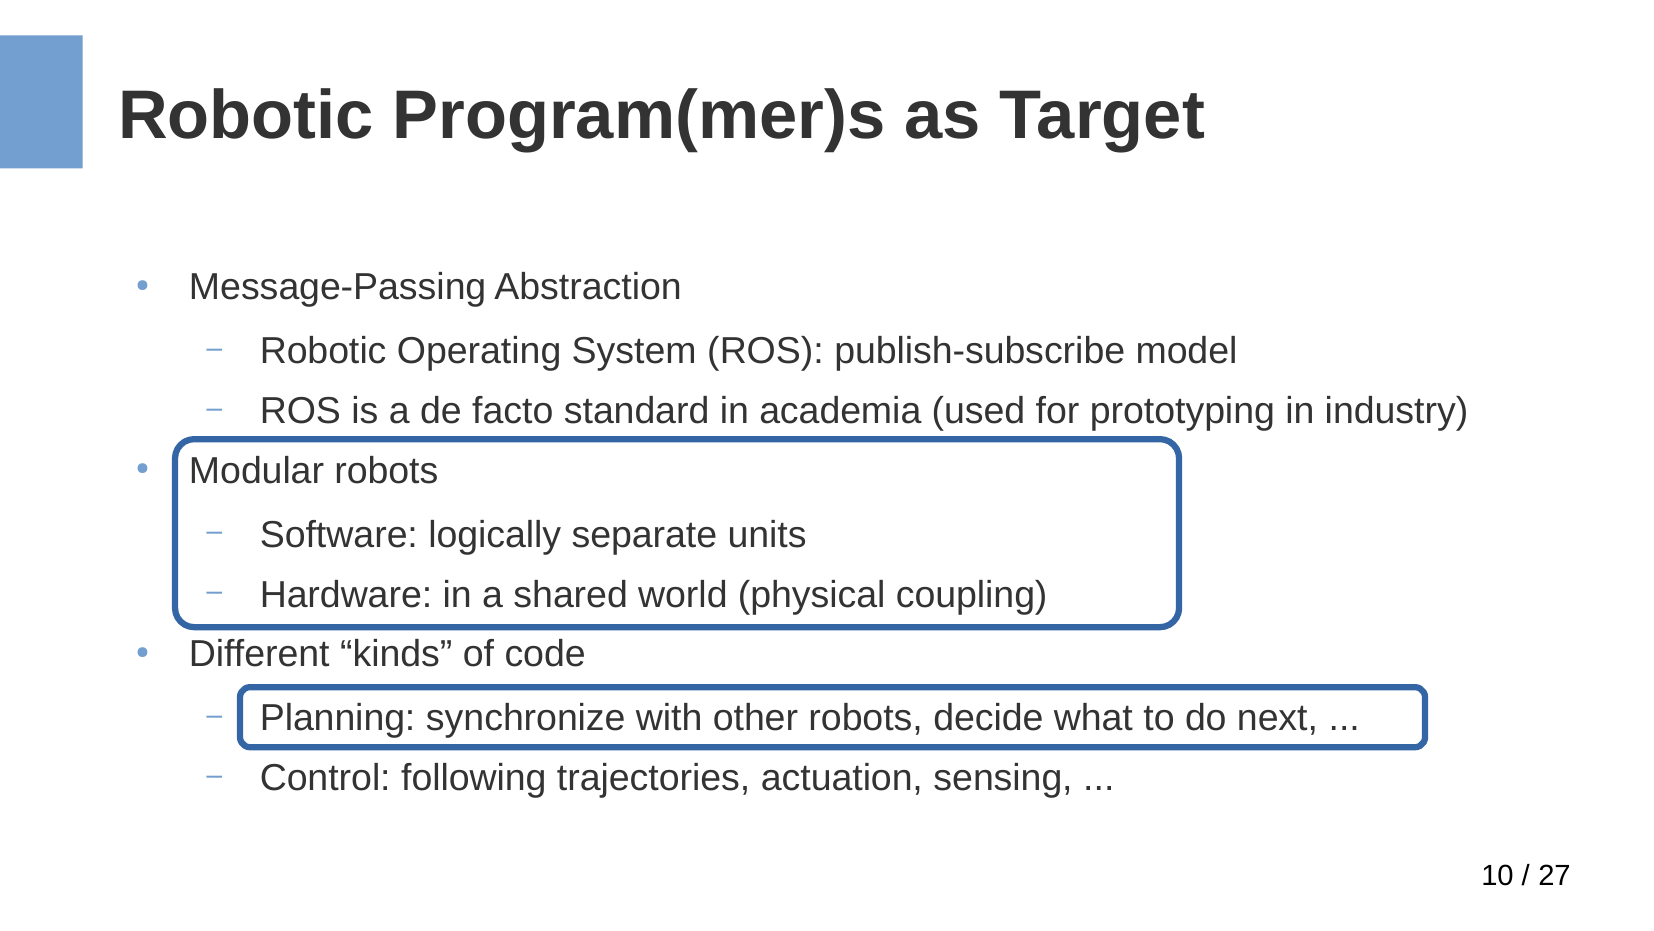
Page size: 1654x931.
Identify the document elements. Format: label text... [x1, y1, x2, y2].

list Message-Passing Abstraction Robotic Operating System (ROS): publish-subscribe model ROS is a de facto standard in academia (used for prototyping in industry) Modular robots Software: logically separate units Hardware: in a shared world (physical coupling) Different “kinds” of code Planning: synchronize with other robots, decide what to do next, ... Control: following trajectories, actuation, sensing, ... [118, 265, 1536, 806]
title Robotic Program(mer)s as Target [118, 37, 1571, 193]
